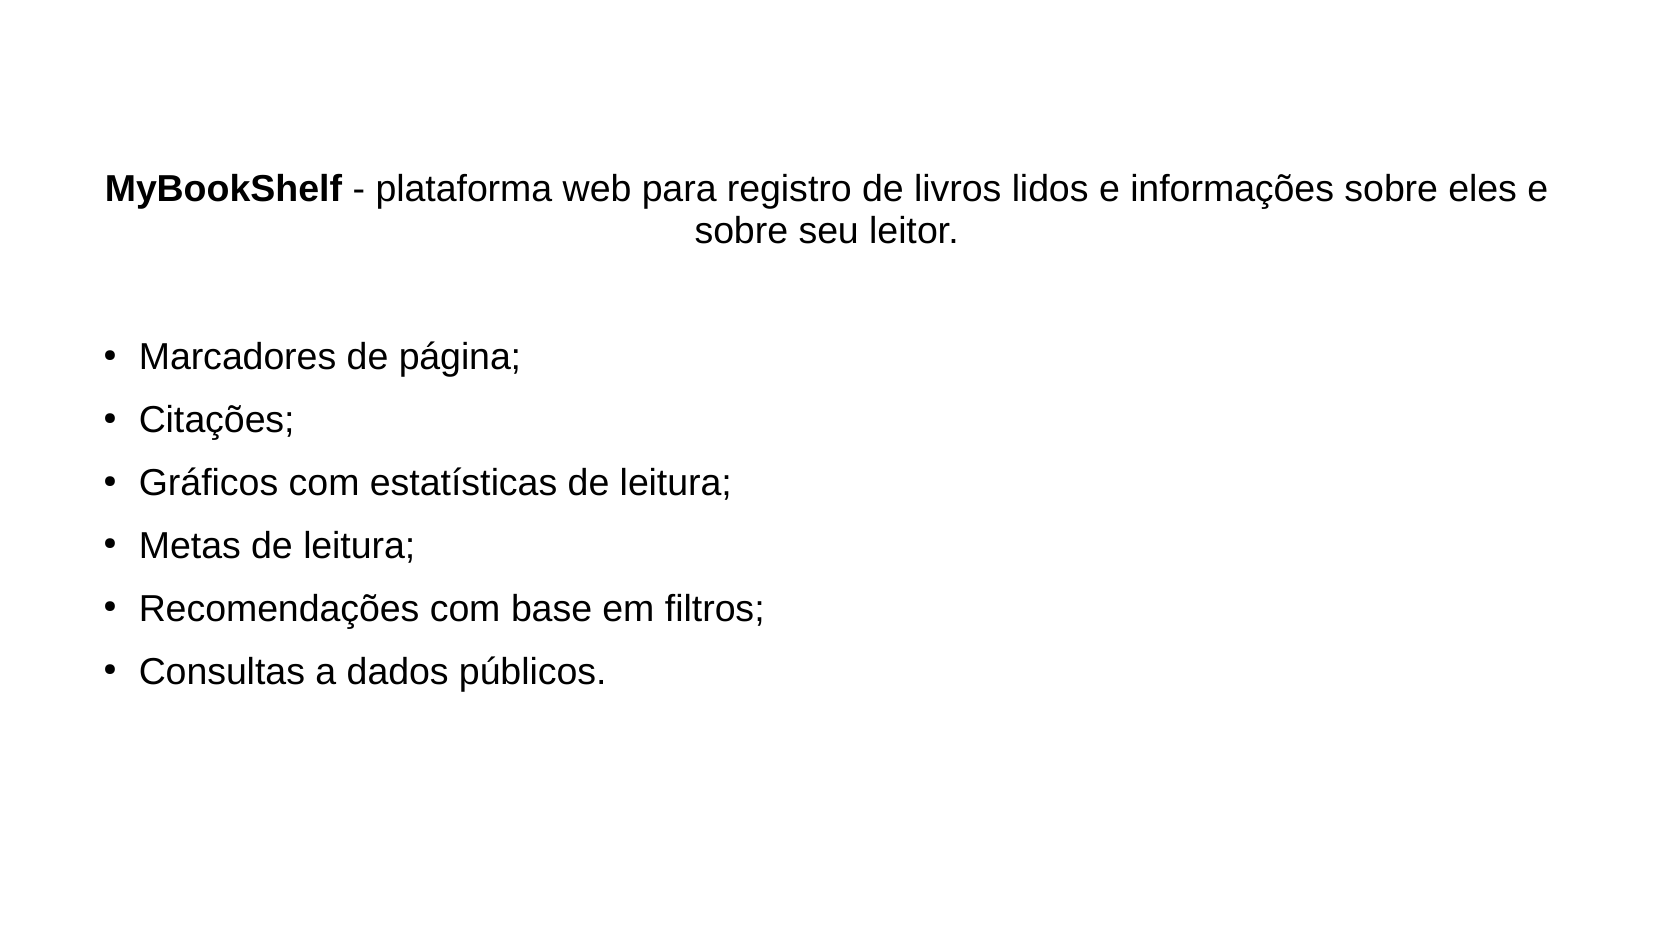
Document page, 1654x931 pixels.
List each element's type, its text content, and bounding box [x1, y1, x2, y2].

text_box MyBookShelf - plataforma web para registro de livros lidos e informações sobre eles e sobre seu leitor. Marcadores de página; Citações; Gráficos com estatísticas de leitura; Metas de leitura; Recomendações com base em filtros; Consultas a dados públicos. [88, 118, 1565, 700]
